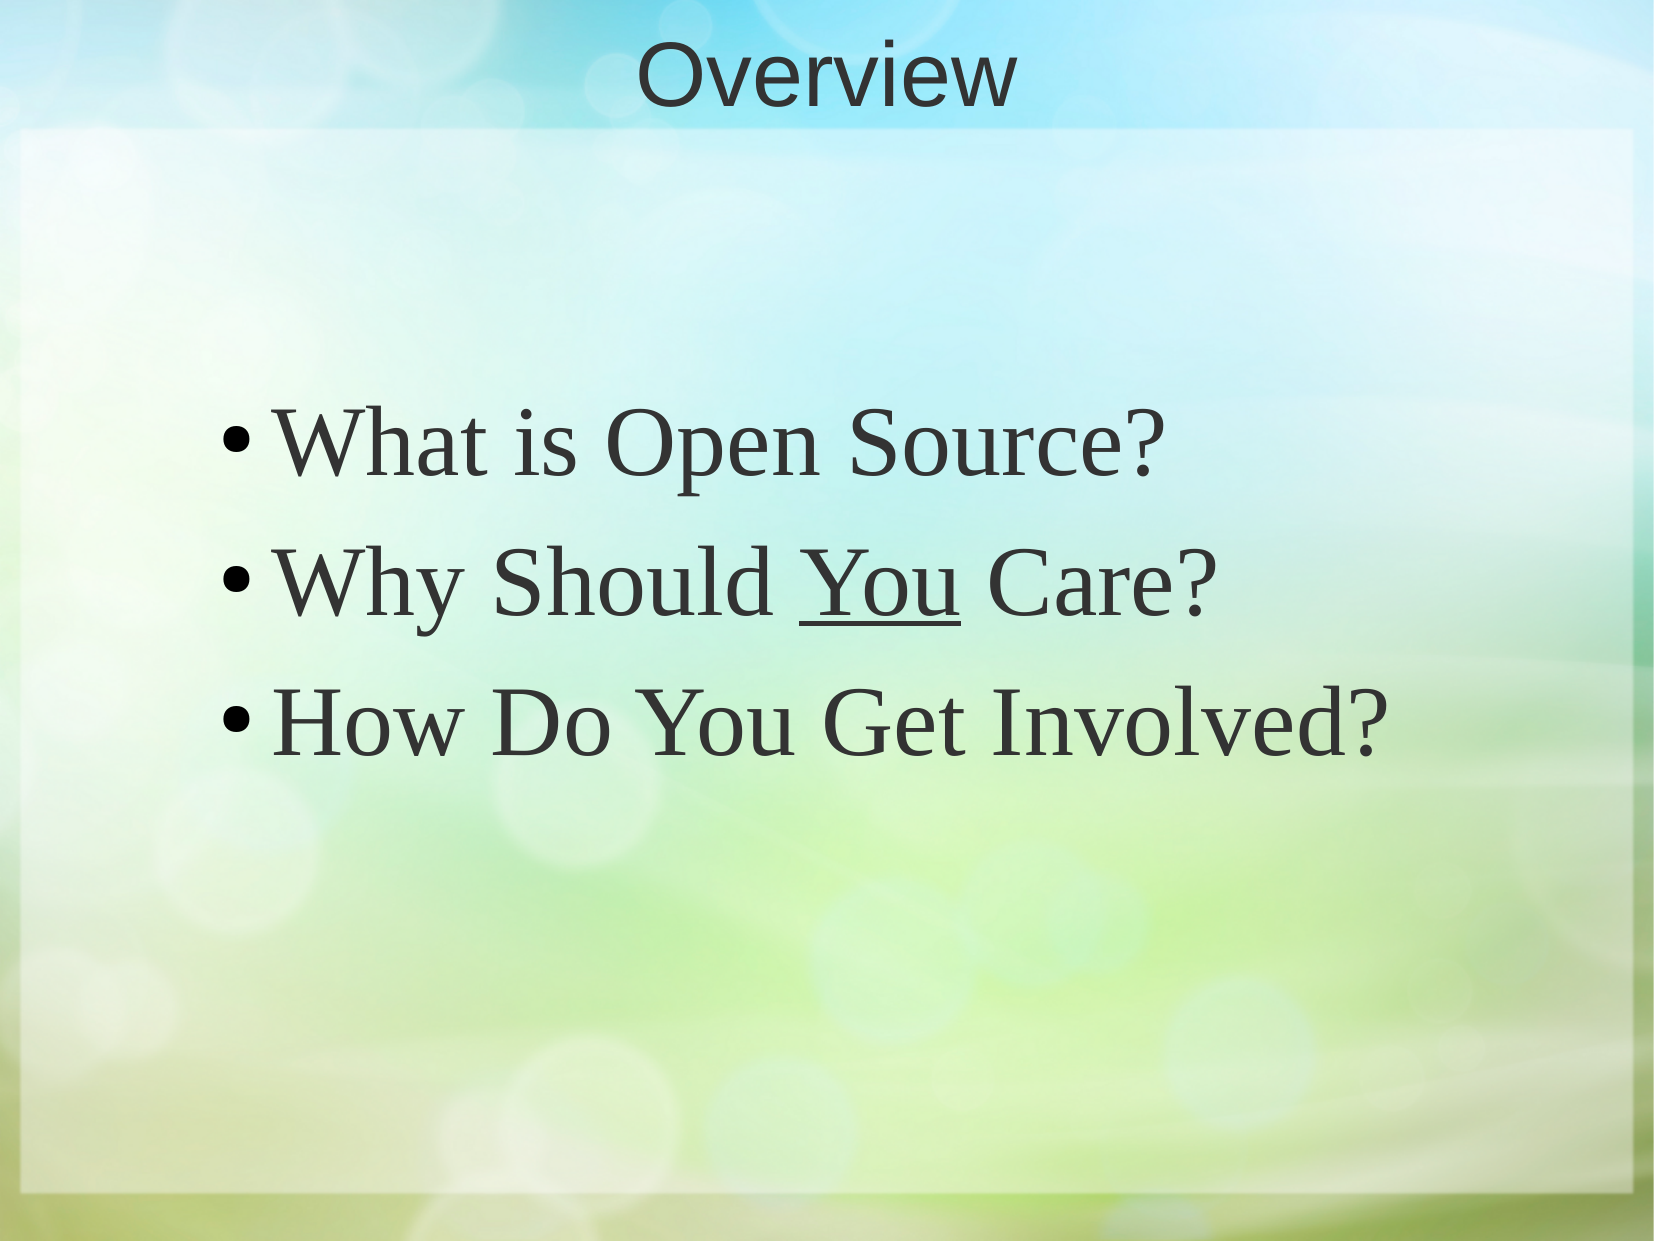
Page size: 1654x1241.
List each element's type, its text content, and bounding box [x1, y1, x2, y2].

title Overview [82, 0, 1571, 151]
picture [0, 0, 1654, 1241]
list What is Open Source? Why Should You Care? How Do You Get Involved? [200, 386, 1431, 837]
